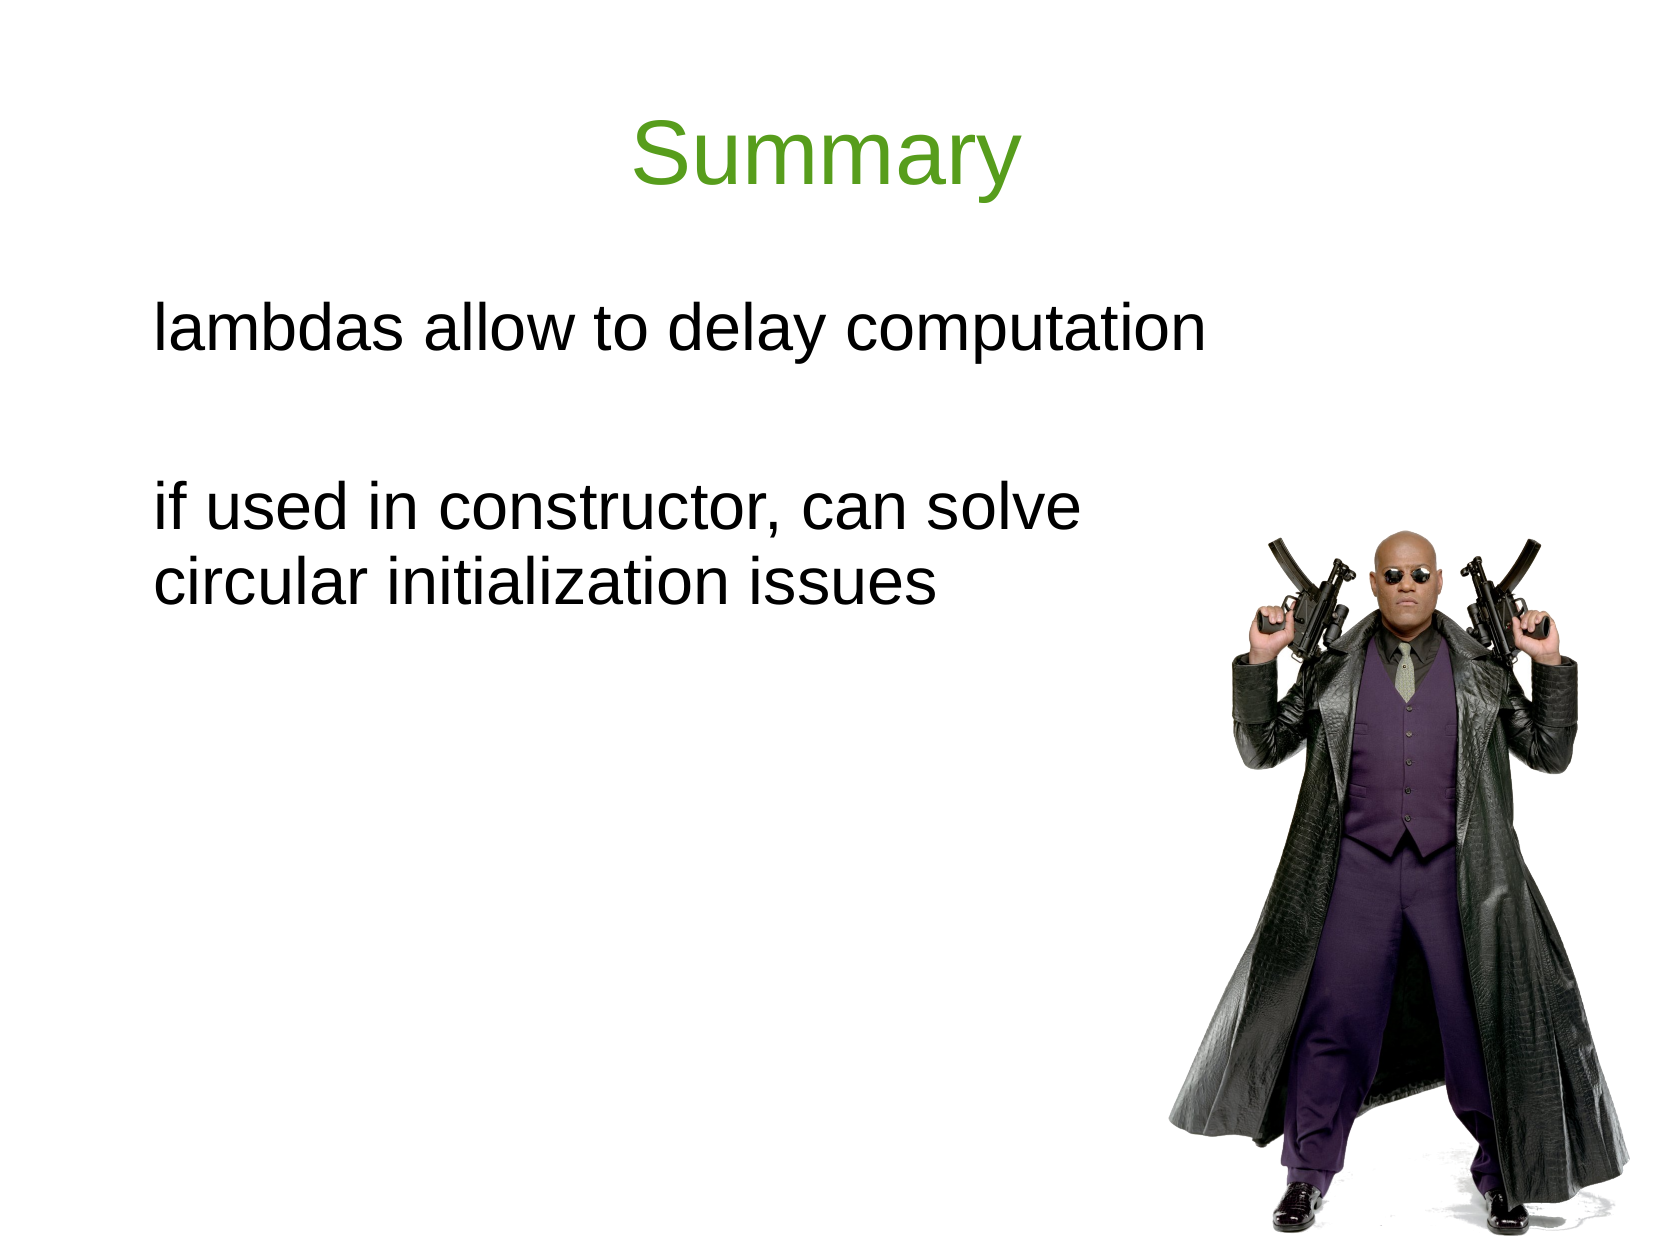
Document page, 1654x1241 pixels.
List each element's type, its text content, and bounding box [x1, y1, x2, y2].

list lambdas allow to delay computation if used in constructor, can solve circular initialization issues [82, 290, 1571, 1010]
picture [1168, 530, 1630, 1241]
title Summary [82, 49, 1571, 257]
